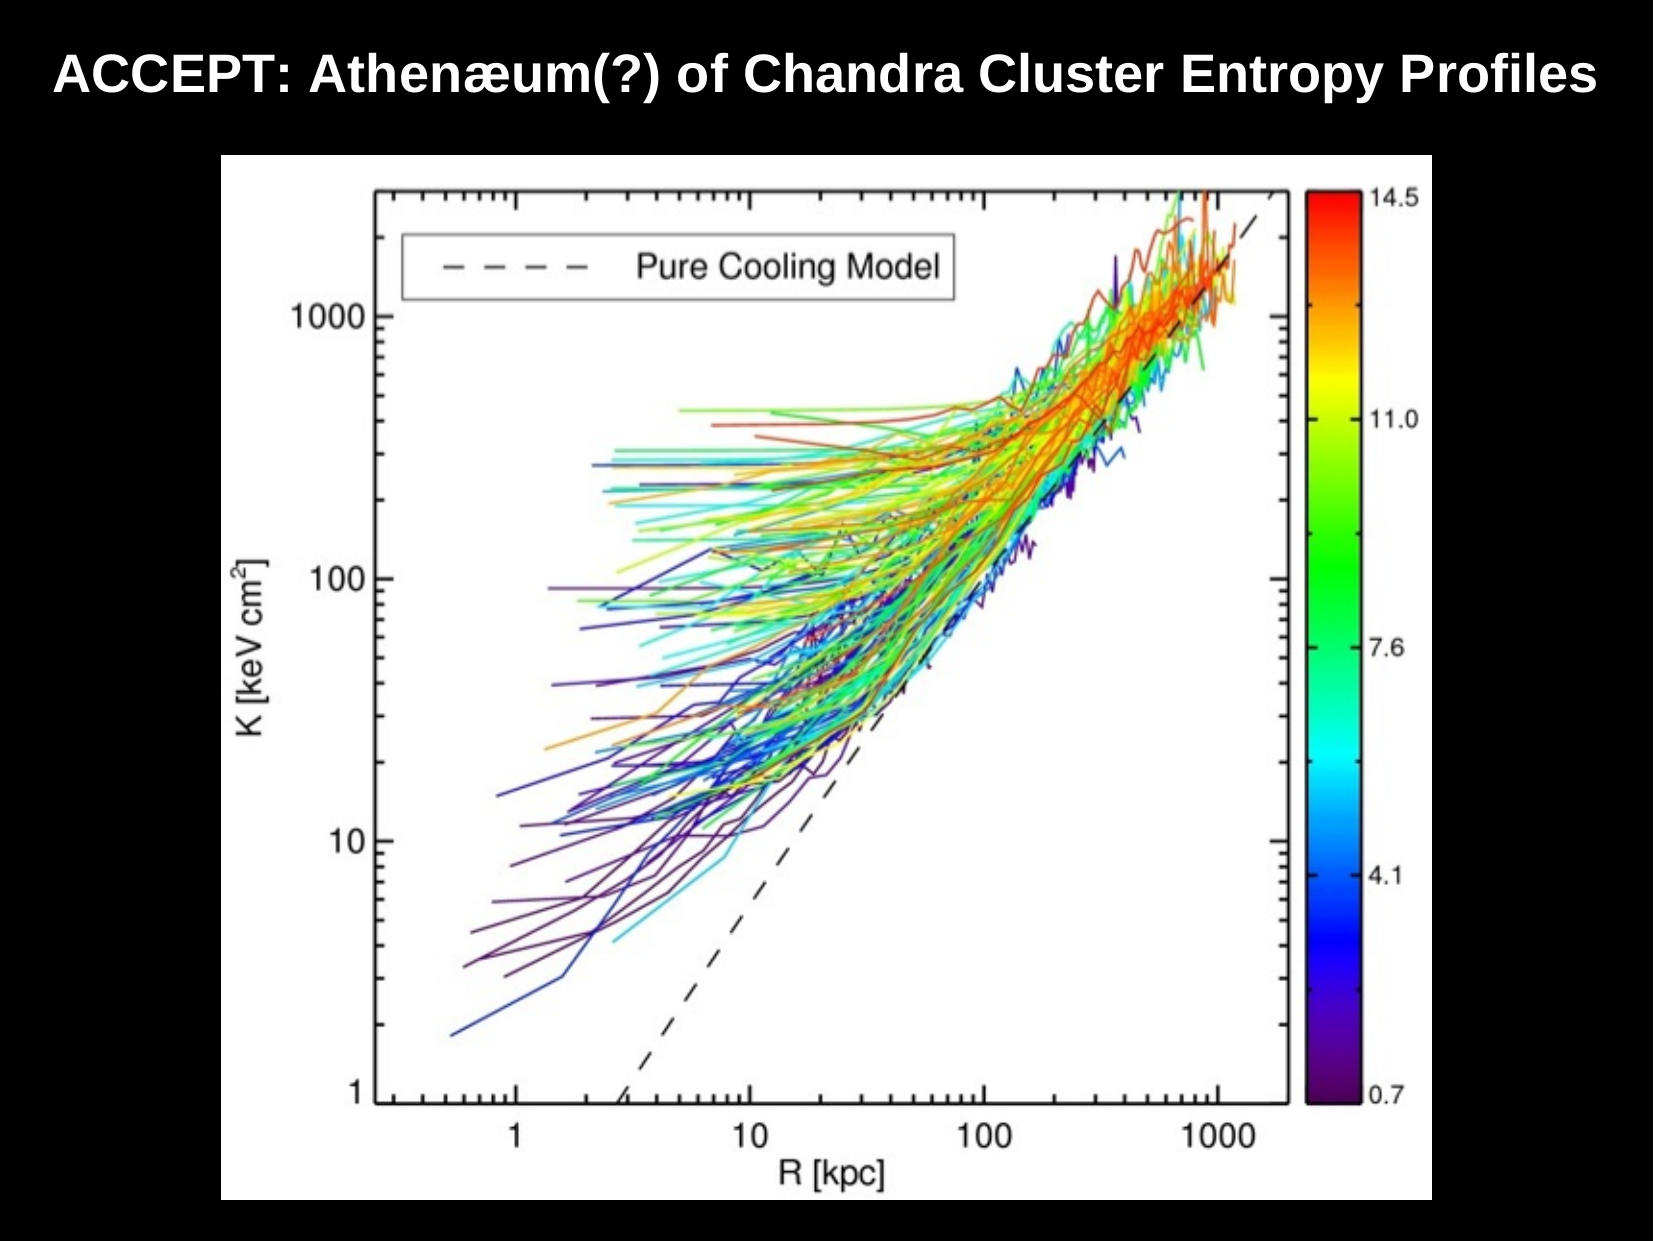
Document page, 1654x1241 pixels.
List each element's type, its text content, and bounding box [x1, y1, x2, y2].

picture [221, 155, 1432, 1201]
text_box ACCEPT: Athenæum(?) of Chandra Cluster Entropy Profiles [0, 40, 1653, 116]
